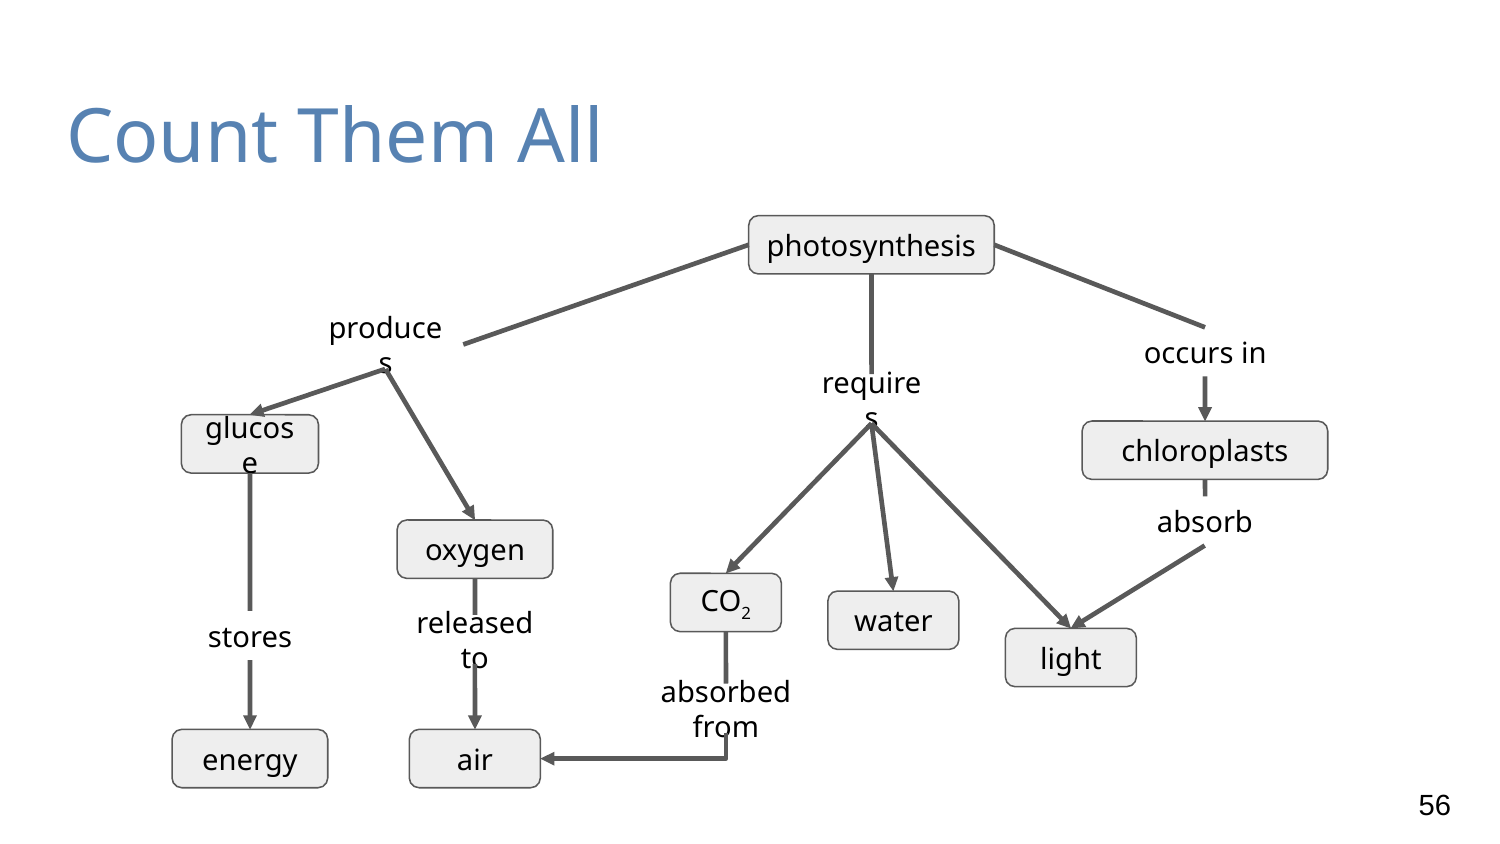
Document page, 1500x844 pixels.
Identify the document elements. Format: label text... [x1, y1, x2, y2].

text_box absorbed from [608, 683, 844, 733]
text_box photosynthesis [748, 215, 995, 274]
text_box air [409, 729, 541, 788]
text_box absorb [1136, 496, 1274, 546]
text_box light [1005, 628, 1137, 687]
text_box stores [172, 610, 328, 661]
text_box released to [384, 614, 566, 664]
text_box water [827, 591, 959, 650]
text_box energy [172, 729, 328, 788]
text_box produces [307, 319, 464, 370]
text_box oxygen [397, 519, 553, 579]
text_box chloroplasts [1082, 421, 1328, 480]
text_box occurs in [1127, 327, 1283, 377]
text_box glucose [181, 414, 319, 474]
title Count Them All [51, 72, 1449, 167]
text_box requires [802, 374, 941, 424]
text_box CO2 [670, 573, 782, 632]
